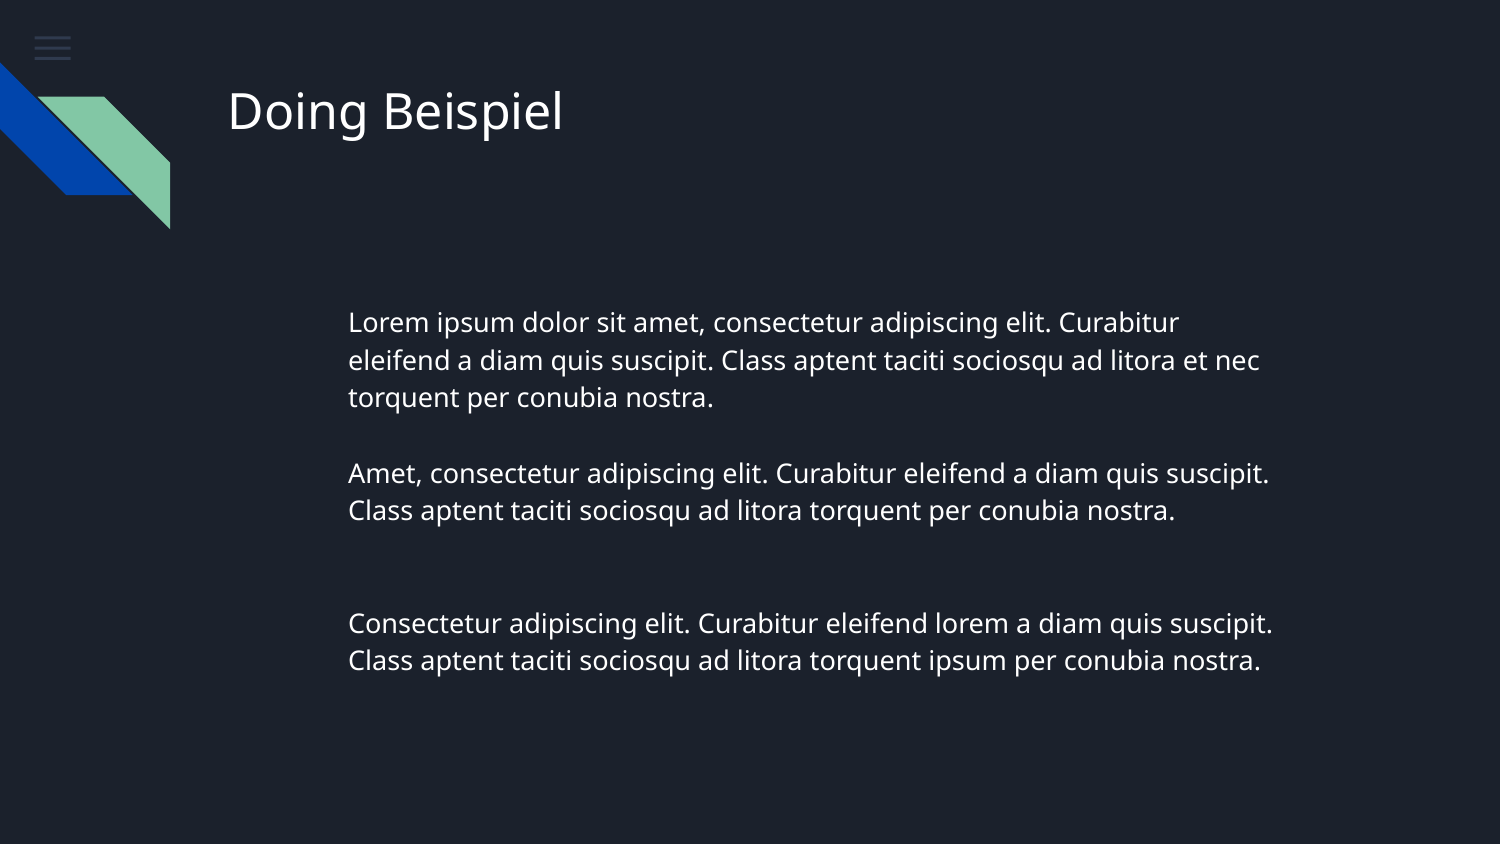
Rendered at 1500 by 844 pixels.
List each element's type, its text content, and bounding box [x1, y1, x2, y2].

list Consectetur adipiscing elit. Curabitur eleifend lorem a diam quis suscipit. Class aptent taciti sociosqu ad litora torquent ipsum per conubia nostra. [333, 586, 1298, 719]
list Lorem ipsum dolor sit amet, consectetur adipiscing elit. Curabitur eleifend a diam quis suscipit. Class aptent taciti sociosqu ad litora et nec torquent per conubia nostra. [333, 286, 1298, 419]
title Doing Beispiel [212, 64, 1368, 215]
list Amet, consectetur adipiscing elit. Curabitur eleifend a diam quis suscipit. Class aptent taciti sociosqu ad litora torquent per conubia nostra. [333, 436, 1298, 569]
